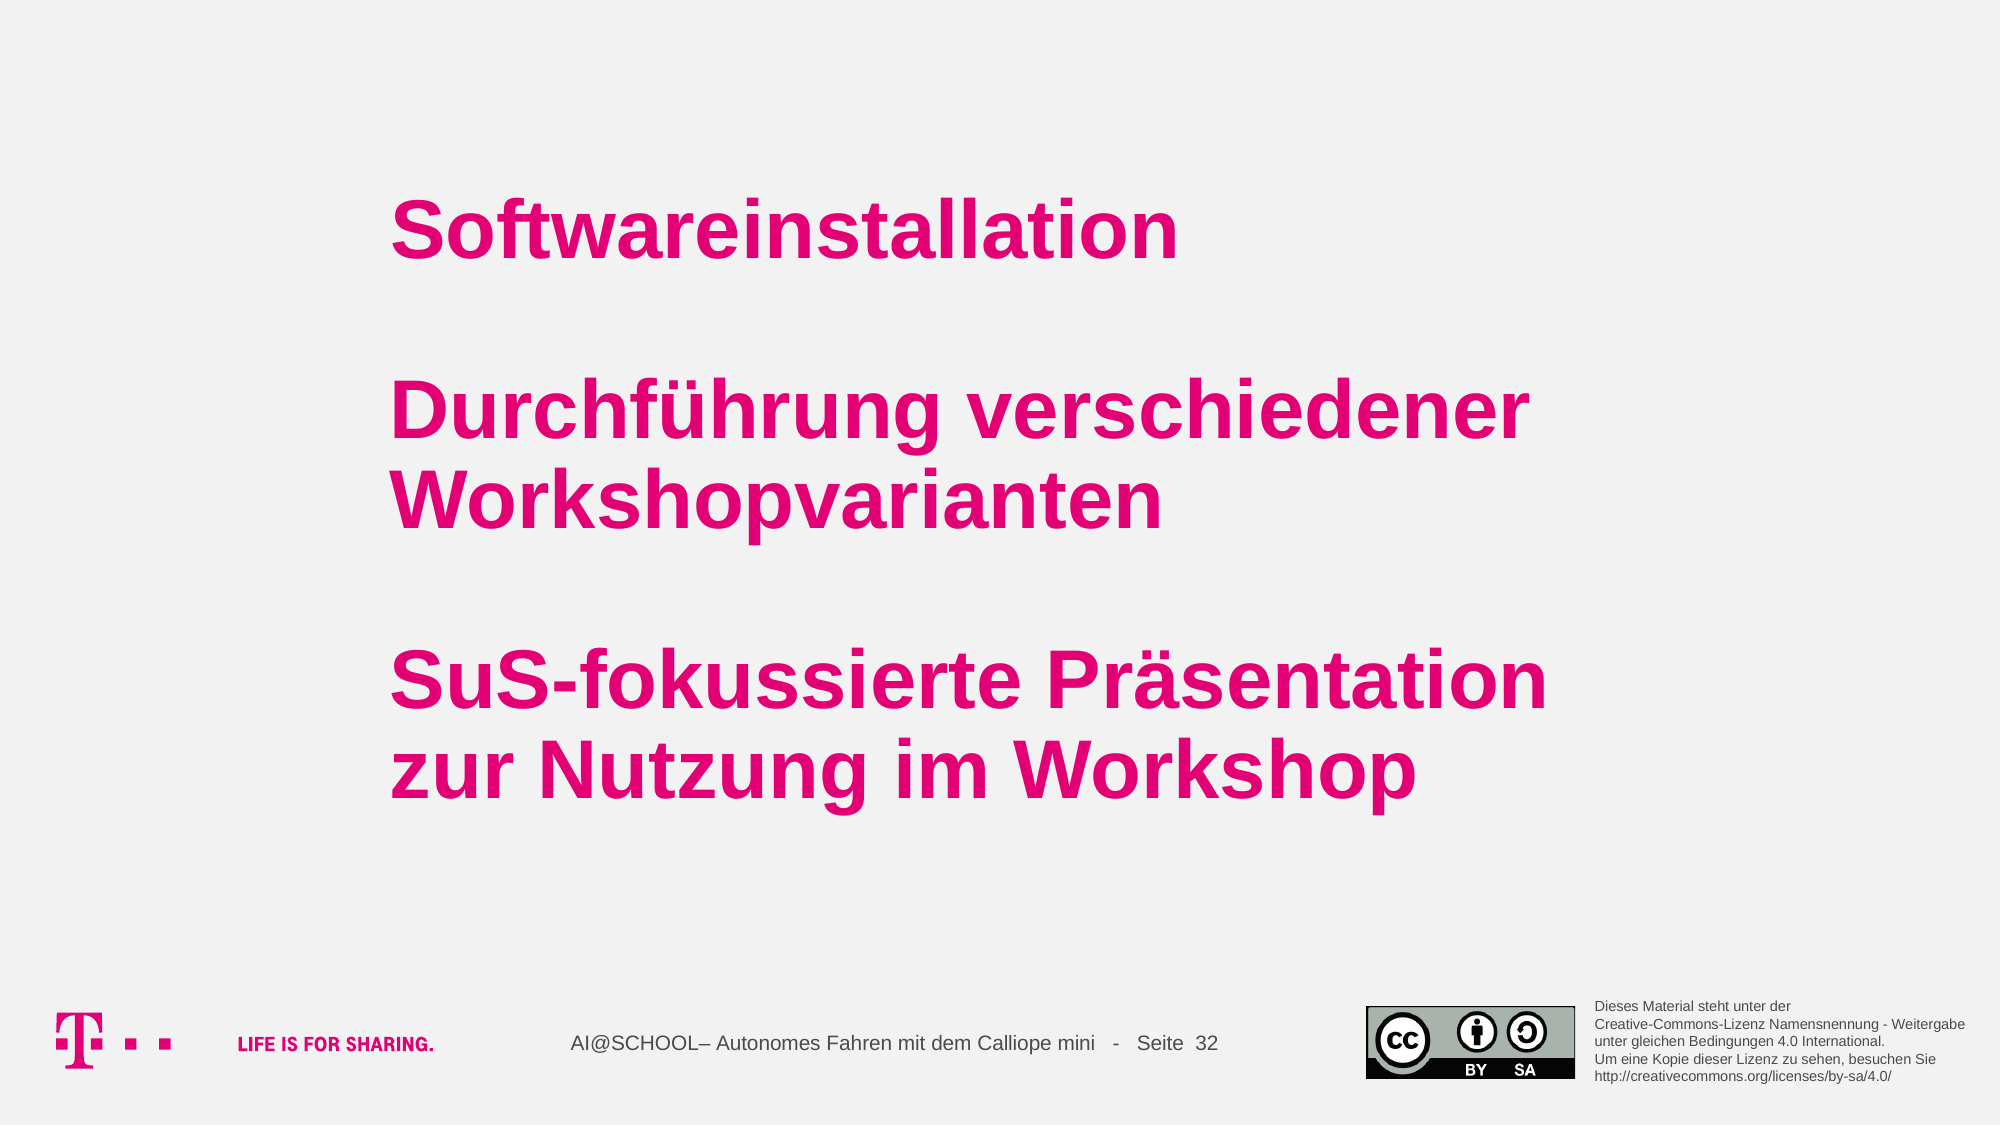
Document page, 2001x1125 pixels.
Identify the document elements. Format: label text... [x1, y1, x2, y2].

title Softwareinstallation Durchführung verschiedener Workshopvarianten SuS-fokussierte Präsentation zur Nutzung im Workshop [320, 186, 1680, 578]
